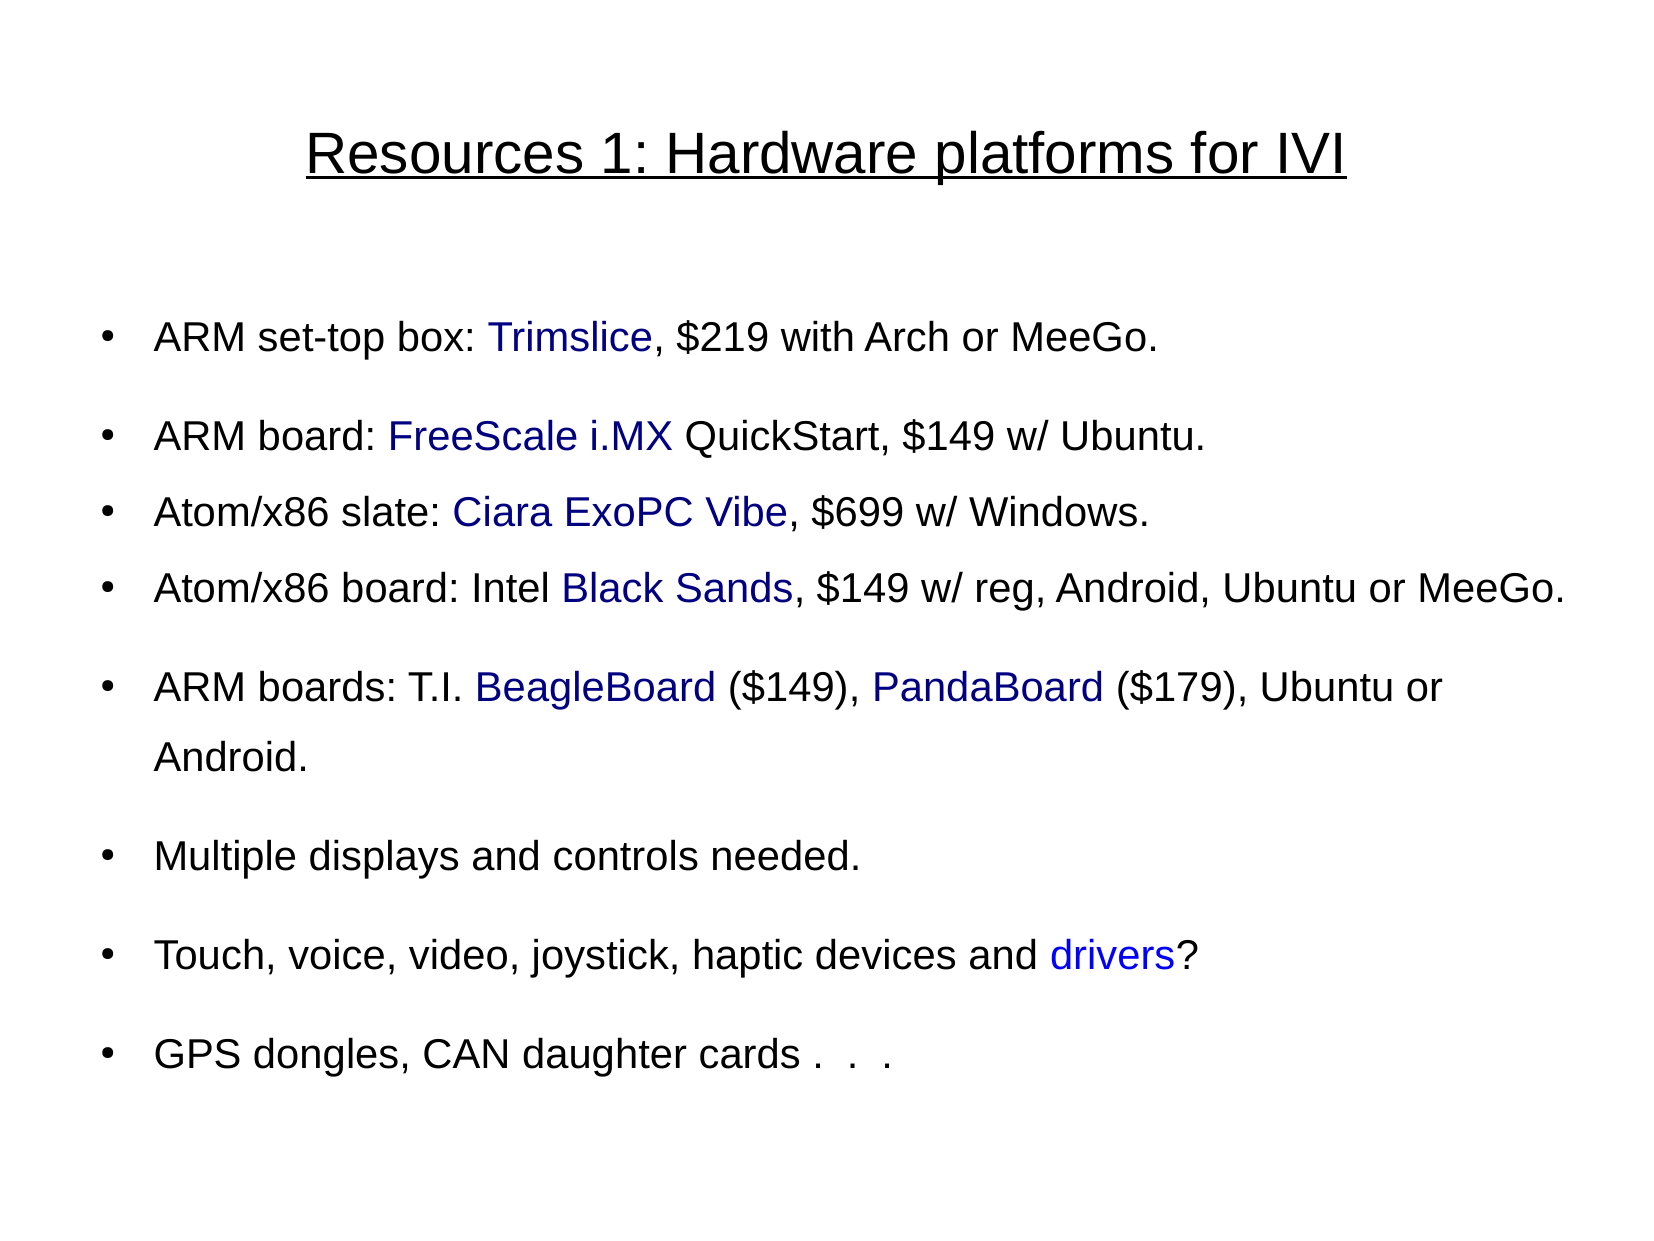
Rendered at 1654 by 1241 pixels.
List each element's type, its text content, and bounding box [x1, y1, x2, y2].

list ARM set-top box: Trimslice, $219 with Arch or MeeGo. ARM board: FreeScale i.MX QuickStart, $149 w/ Ubuntu. Atom/x86 slate: Ciara ExoPC Vibe, $699 w/ Windows. Atom/x86 board: Intel Black Sands, $149 w/ reg, Android, Ubuntu or MeeGo. ARM boards: T.I. BeagleBoard ($149), PandaBoard ($179), Ubuntu or Android. Multiple displays and controls needed. Touch, voice, video, joystick, haptic devices and drivers? GPS dongles, CAN daughter cards . . . [82, 290, 1571, 1094]
title Resources 1: Hardware platforms for IVI [82, 49, 1571, 257]
